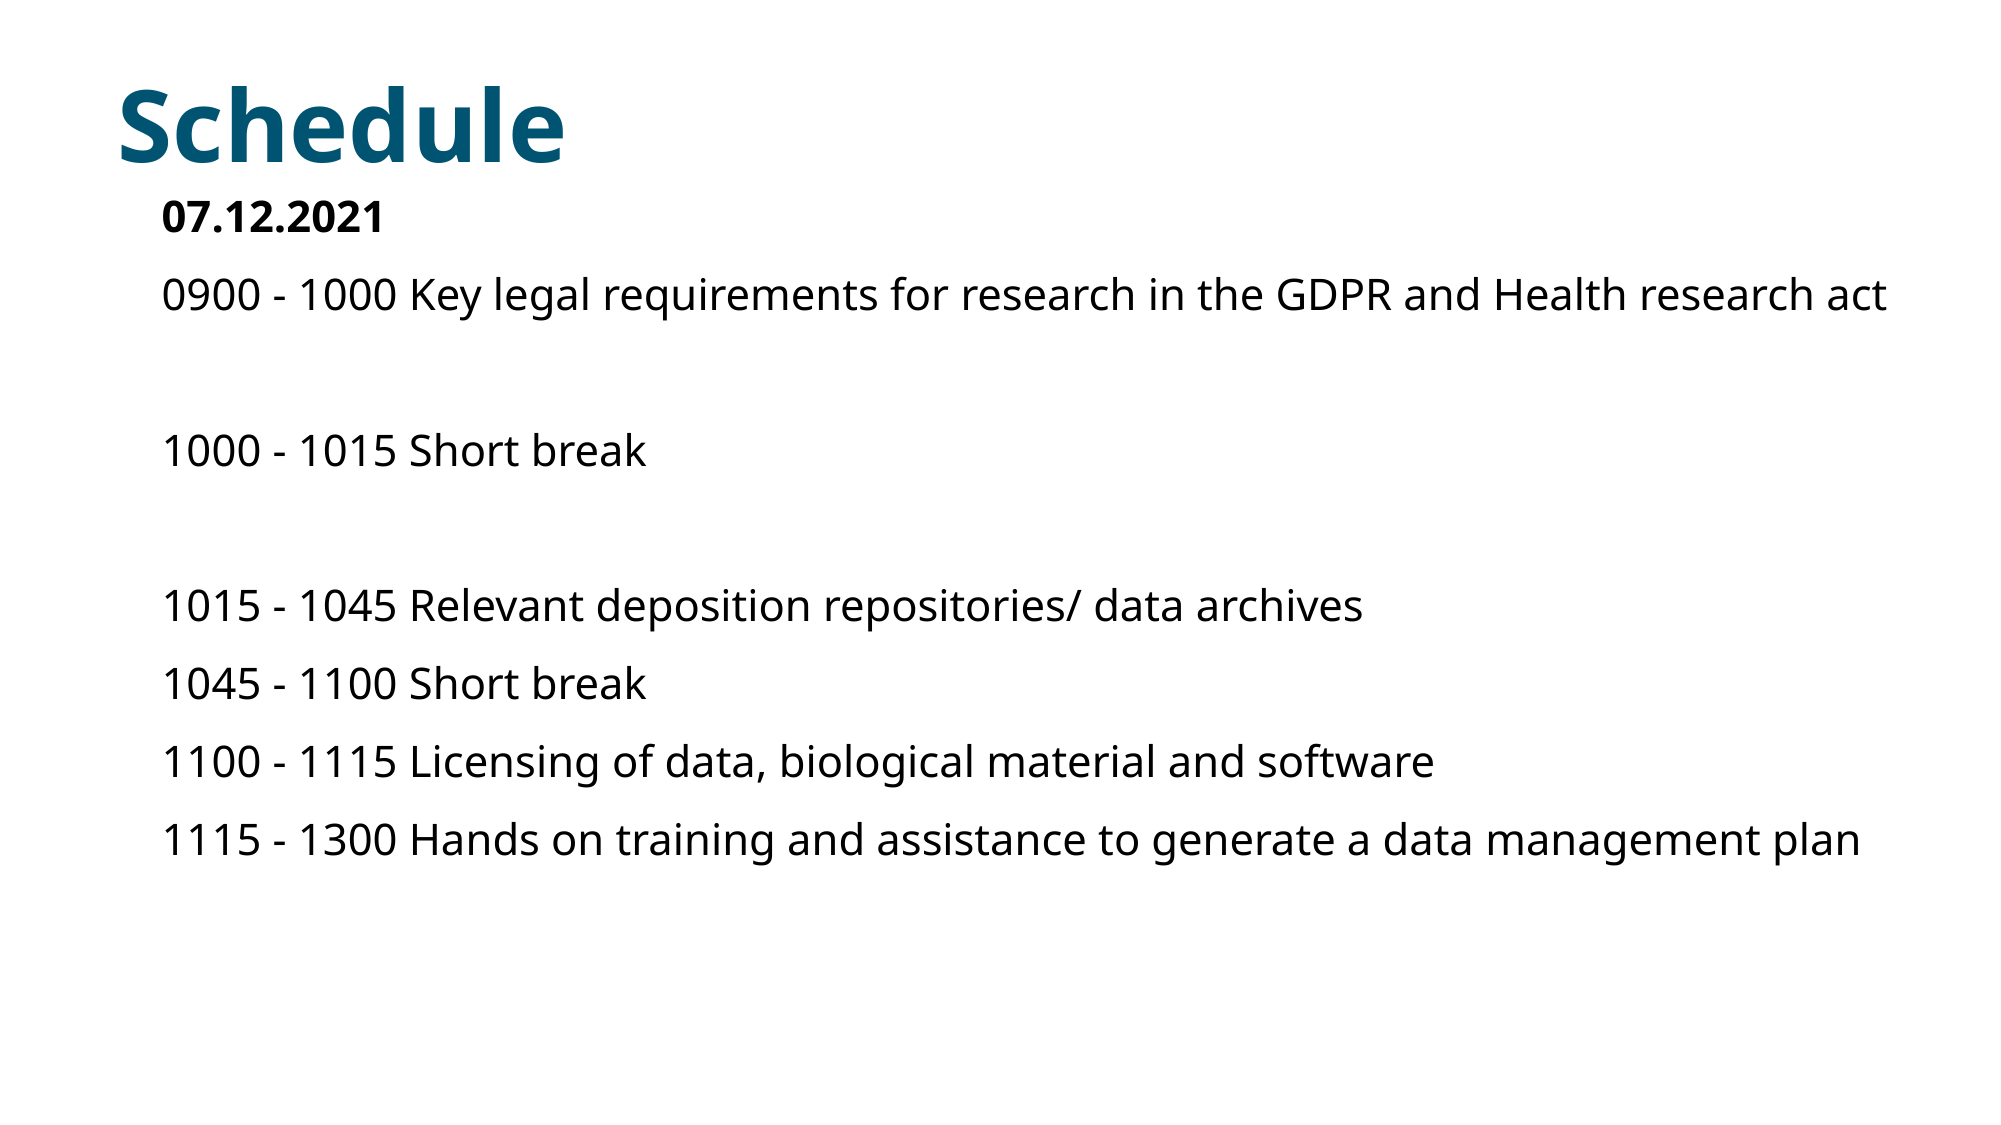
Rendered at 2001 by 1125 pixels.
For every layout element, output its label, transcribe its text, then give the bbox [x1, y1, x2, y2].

list 07.12.2021 0900 - 1000 Key legal requirements for research in the GDPR and Health research act 1000 - 1015 Short break 1015 - 1045 Relevant deposition repositories/ data archives 1045 - 1100 Short break 1100 - 1115 Licensing of data, biological material and software 1115 - 1300 Hands on training and assistance to generate a data management plan [99, 188, 1901, 1040]
title Schedule [117, 62, 1902, 170]
